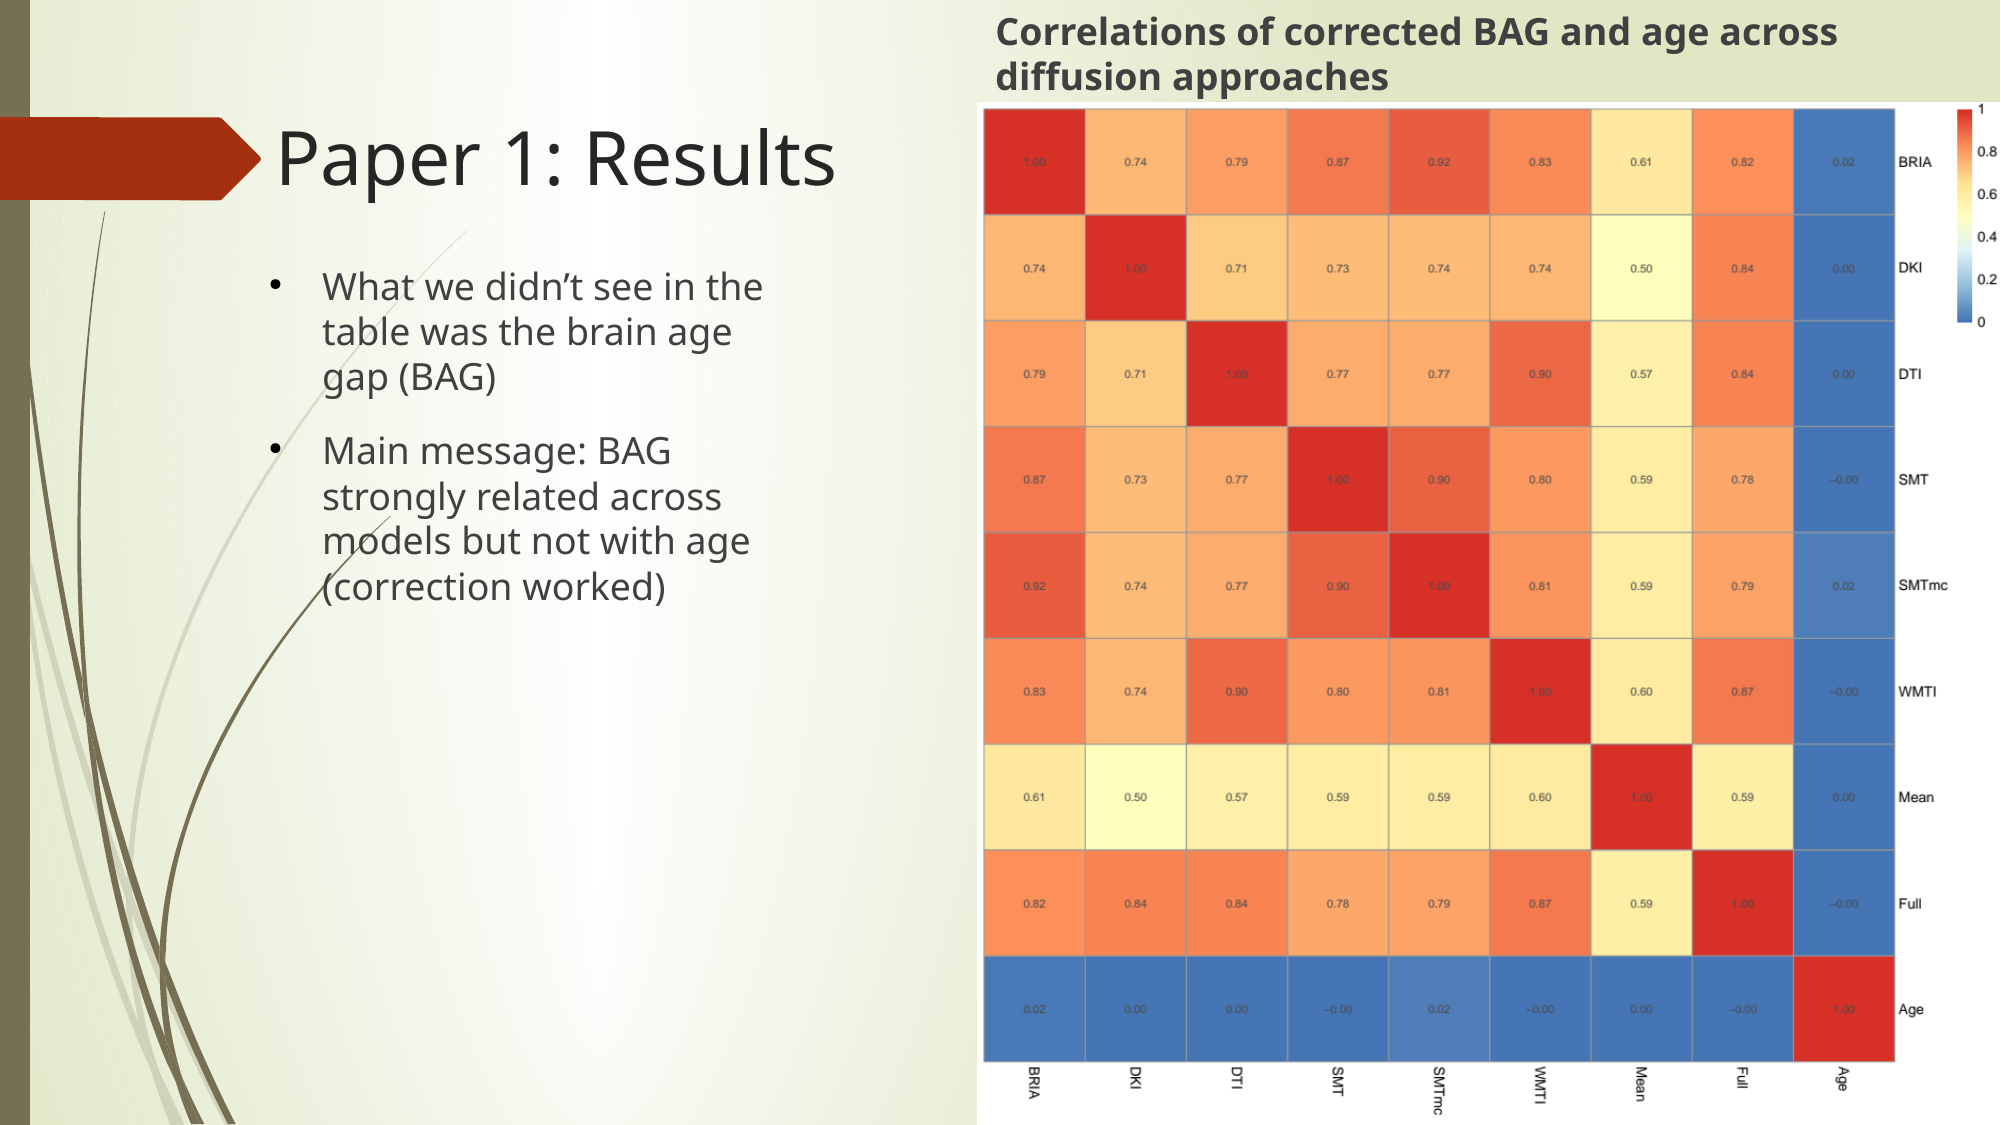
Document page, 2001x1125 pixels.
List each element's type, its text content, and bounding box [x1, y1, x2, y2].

picture [977, 102, 2000, 1125]
list What we didn’t see in the table was the brain age gap (BAG) Main message: BAG strongly related across models but not with age (correction worked) [236, 255, 815, 981]
list Correlations of corrected BAG and age across diffusion approaches [980, 0, 2000, 103]
title Paper 1: Results [260, 102, 977, 313]
